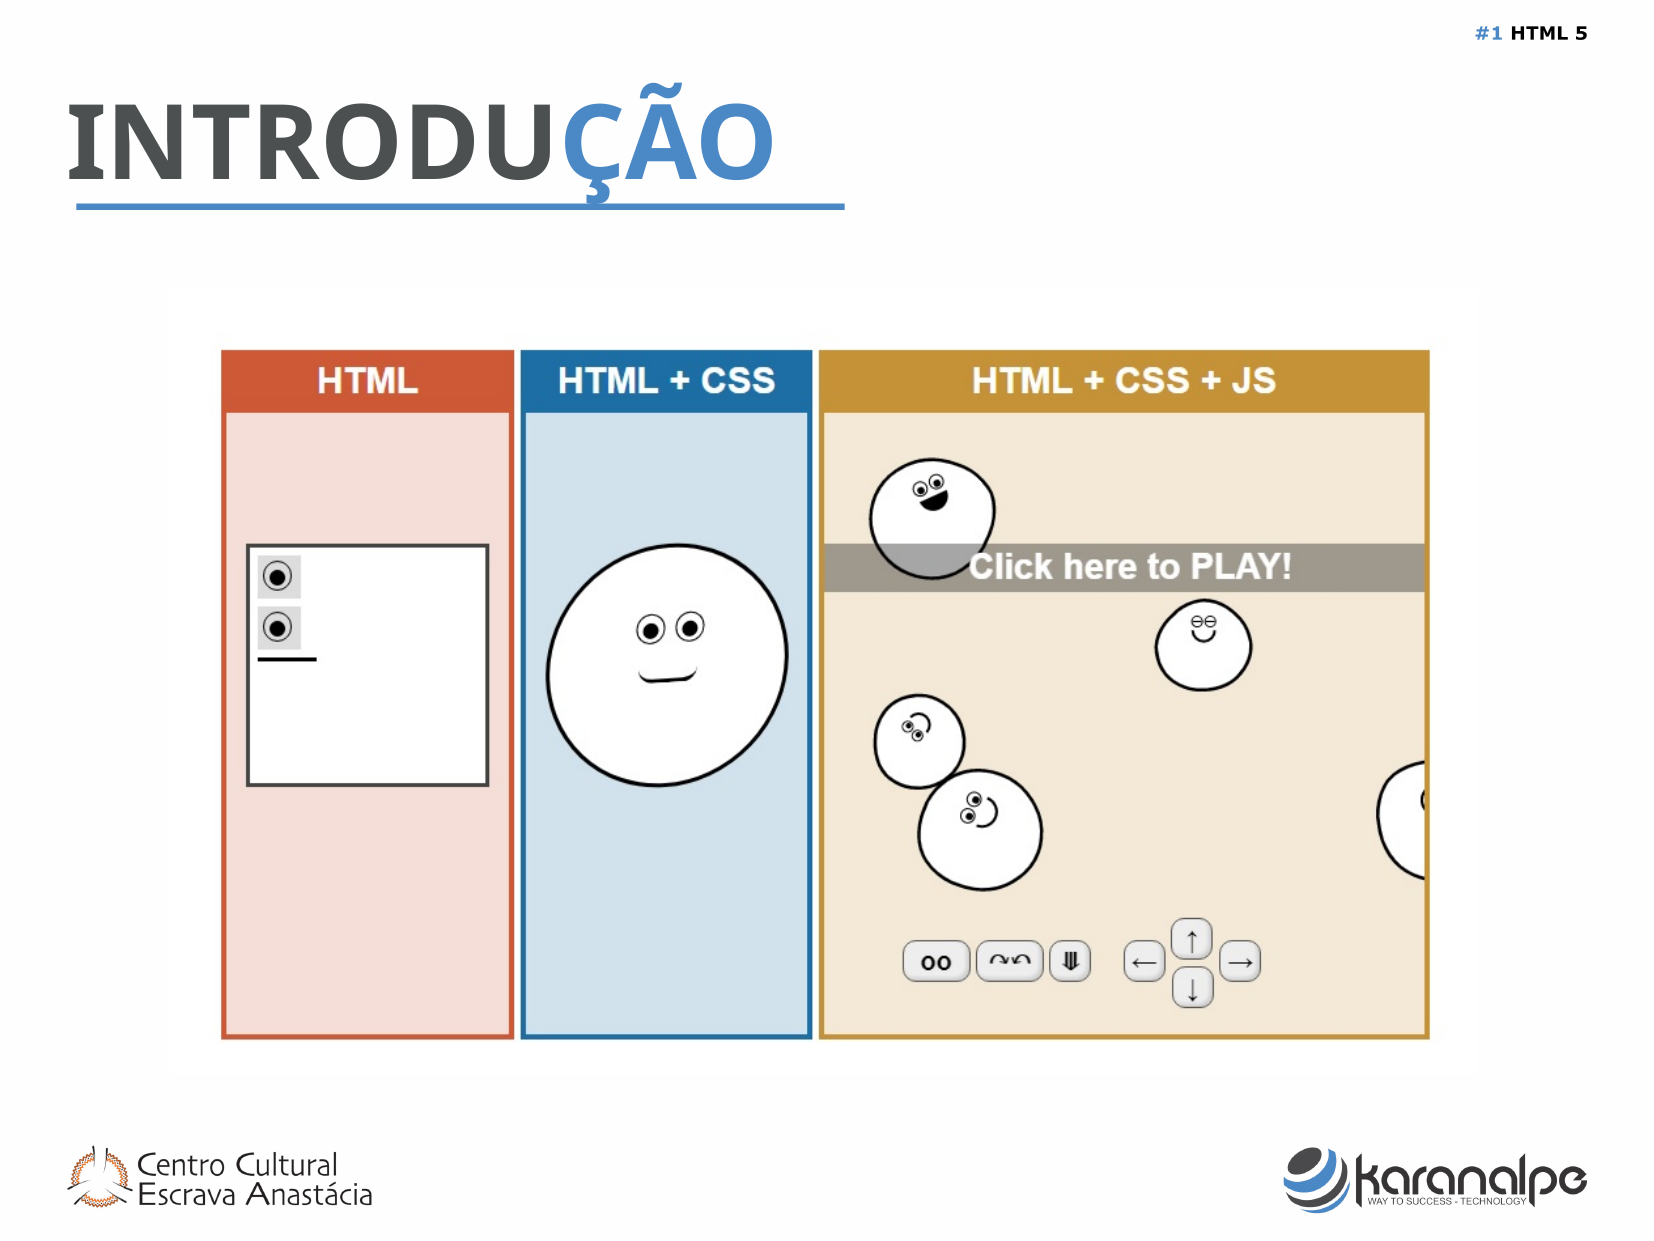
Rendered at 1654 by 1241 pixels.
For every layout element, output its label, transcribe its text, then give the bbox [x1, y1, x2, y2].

title INTRODUÇÃO [66, 35, 1555, 243]
picture [0, 0, 1654, 1241]
